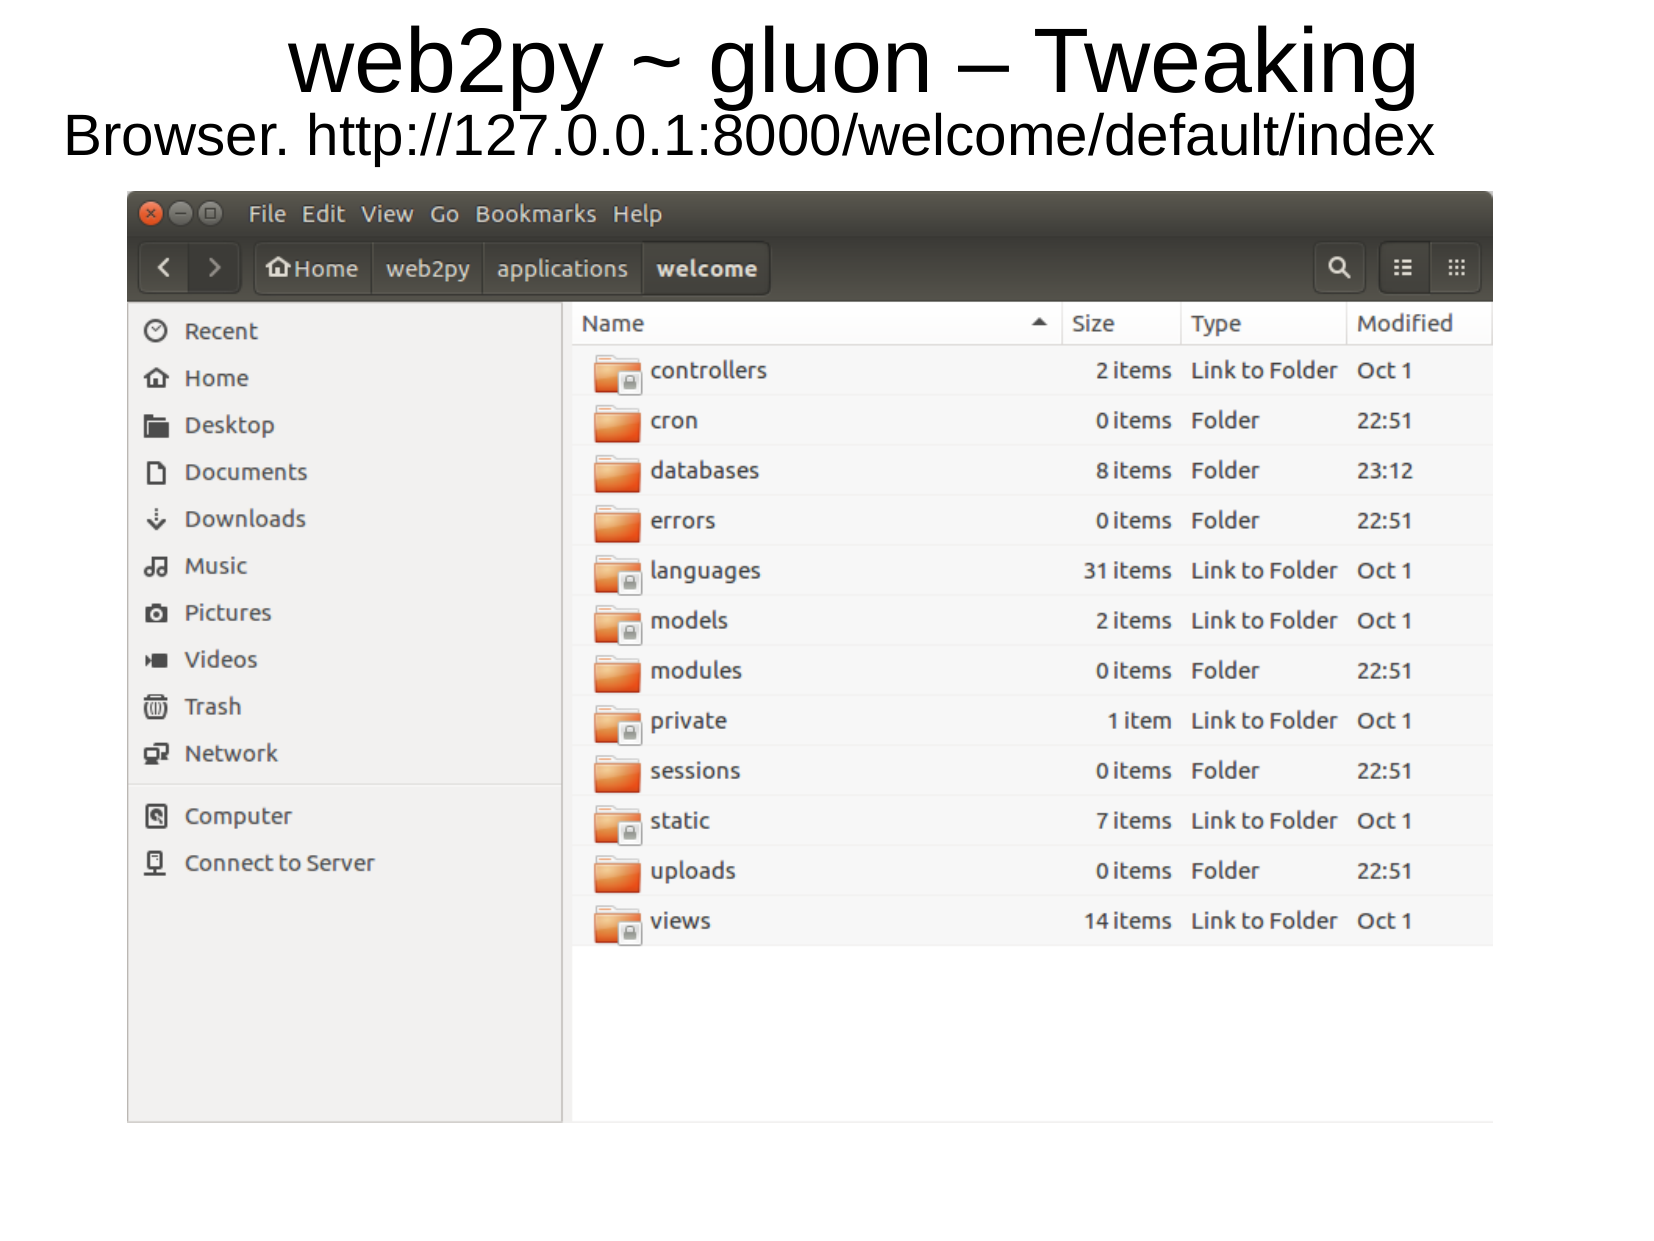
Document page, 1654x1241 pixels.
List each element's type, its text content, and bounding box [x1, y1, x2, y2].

title web2py ~ gluon – Tweaking [111, 9, 1600, 102]
picture [127, 191, 1493, 1123]
title Browser. http://127.0.0.1:8000/welcome/default/index [63, 102, 1627, 168]
